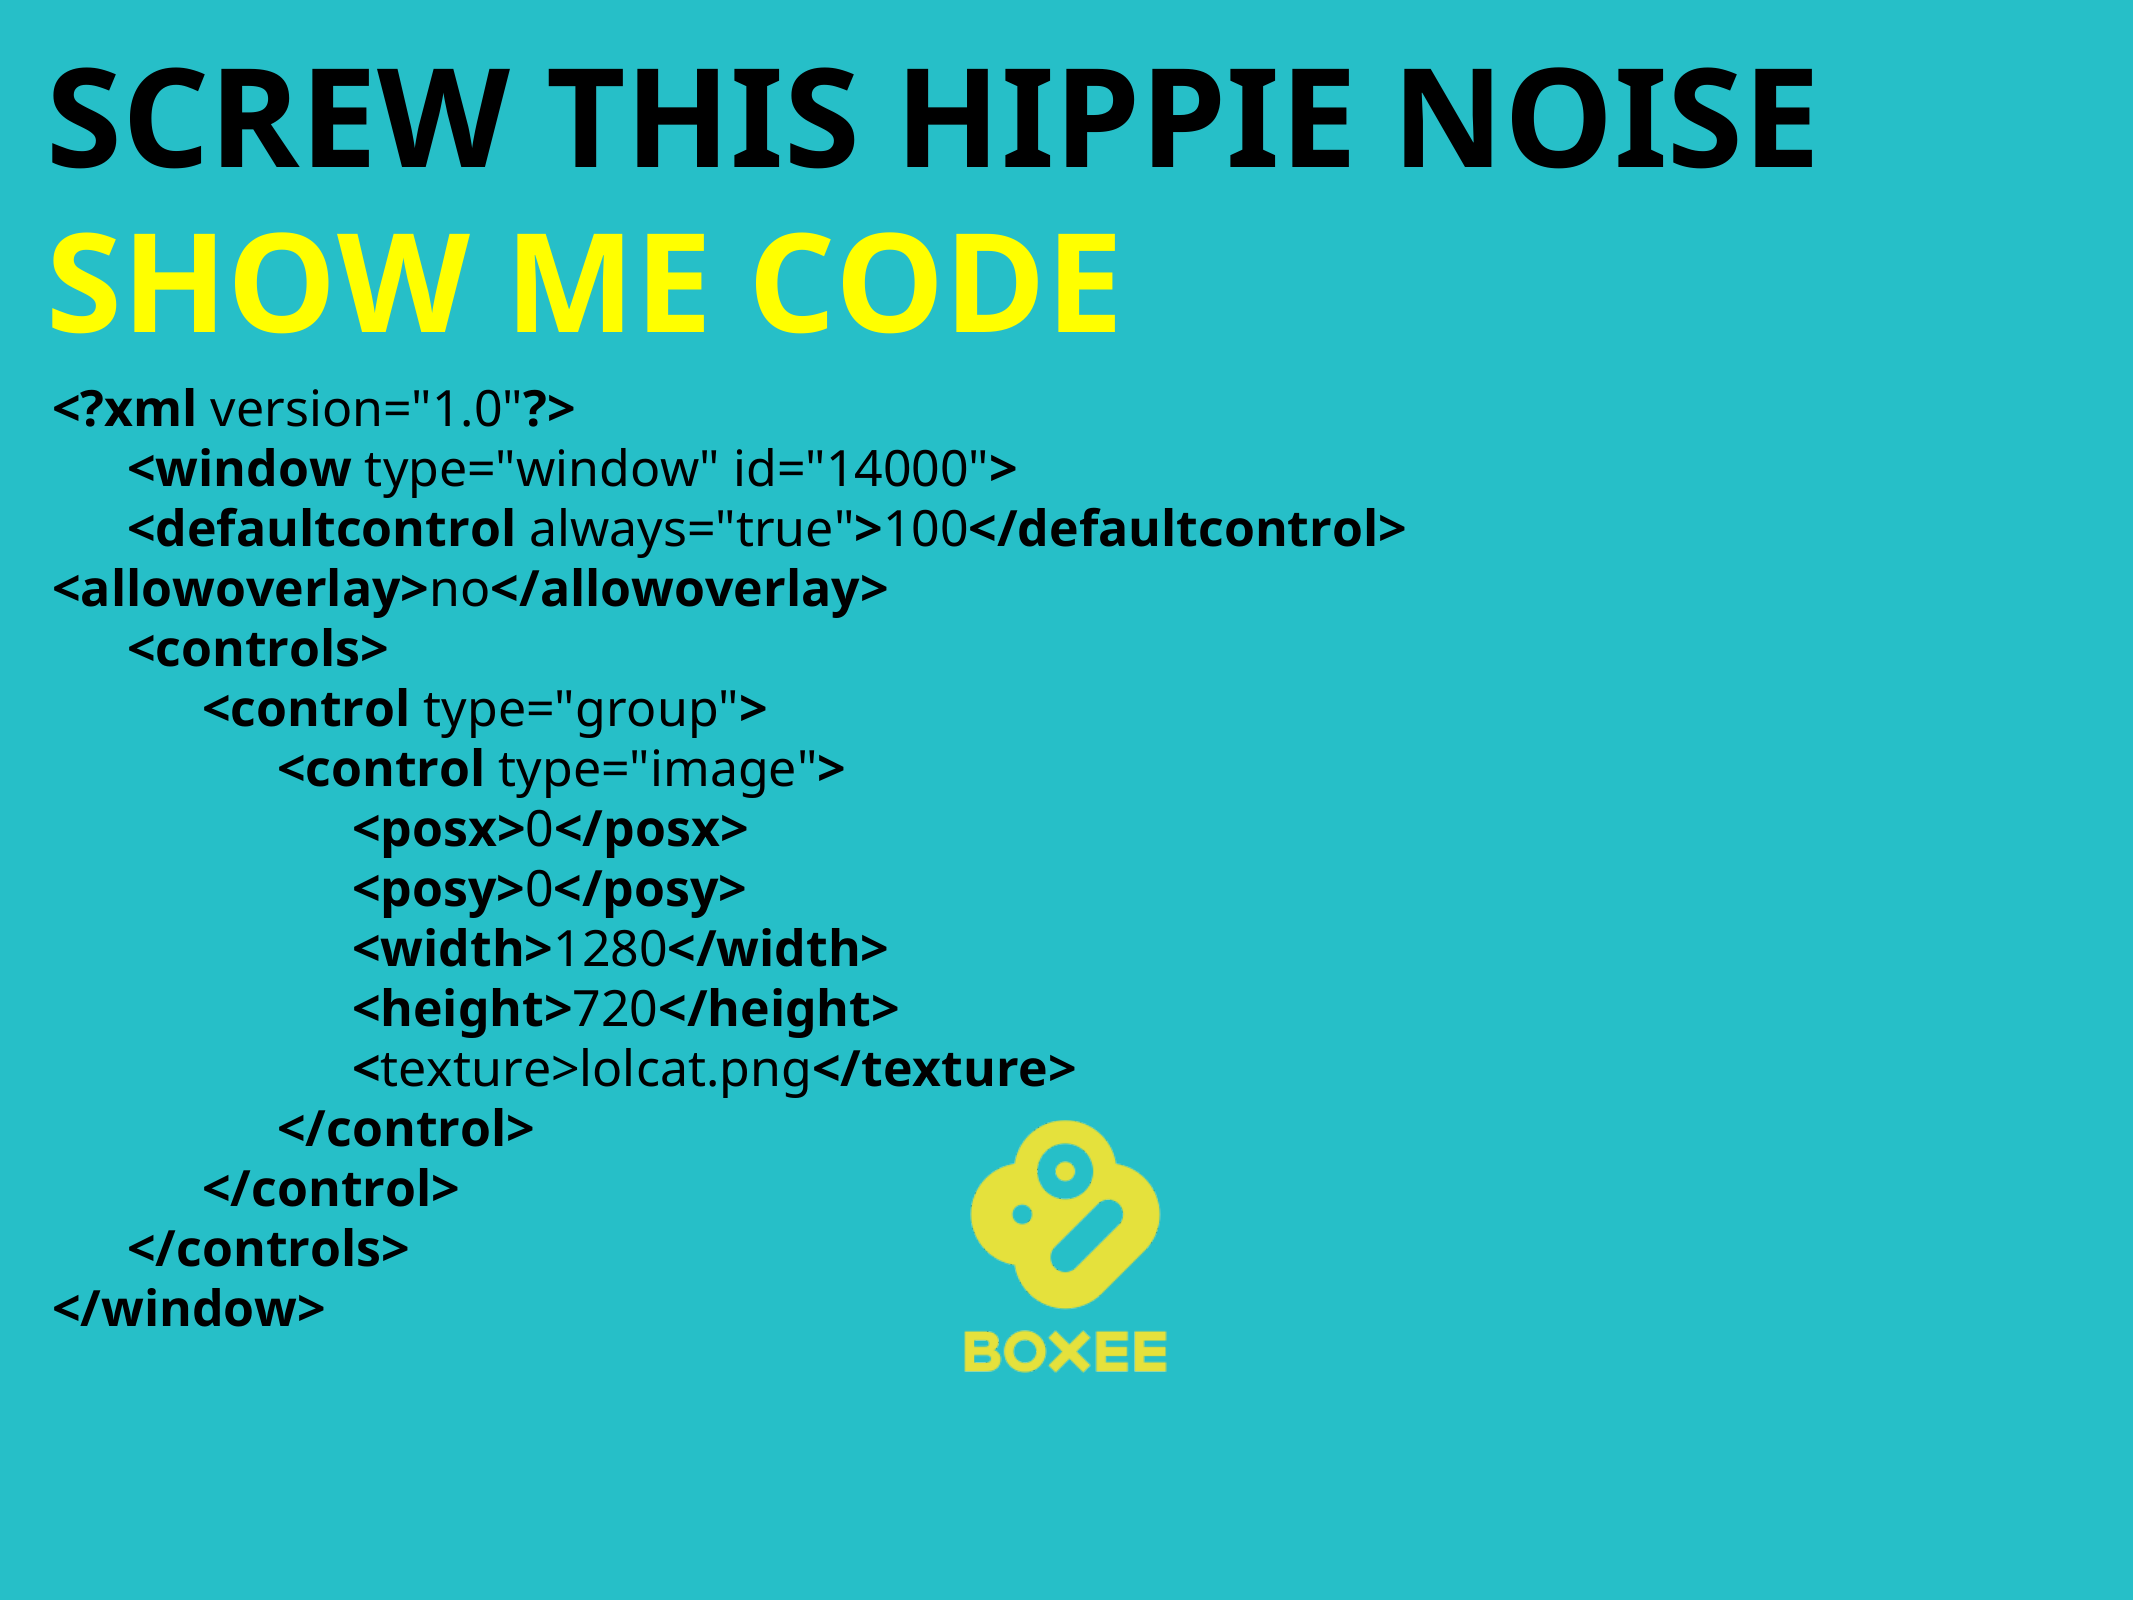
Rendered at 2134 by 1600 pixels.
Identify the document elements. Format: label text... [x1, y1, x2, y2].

text_box <?xml version="1.0"?> <window type="window" id="14000"> <defaultcontrol always="true">100</defaultcontrol> <allowoverlay>no</allowoverlay> <controls> <control type="group"> <control type="image"> <posx>0</posx> <posy>0</posy> <width>1280</width> <height>720</height> <texture>lolcat.png</texture> </control> </control> </controls> </window> [37, 369, 2101, 1388]
text_box SCREW THIS HIPPIE NOISE SHOW ME CODE [37, 29, 2100, 369]
